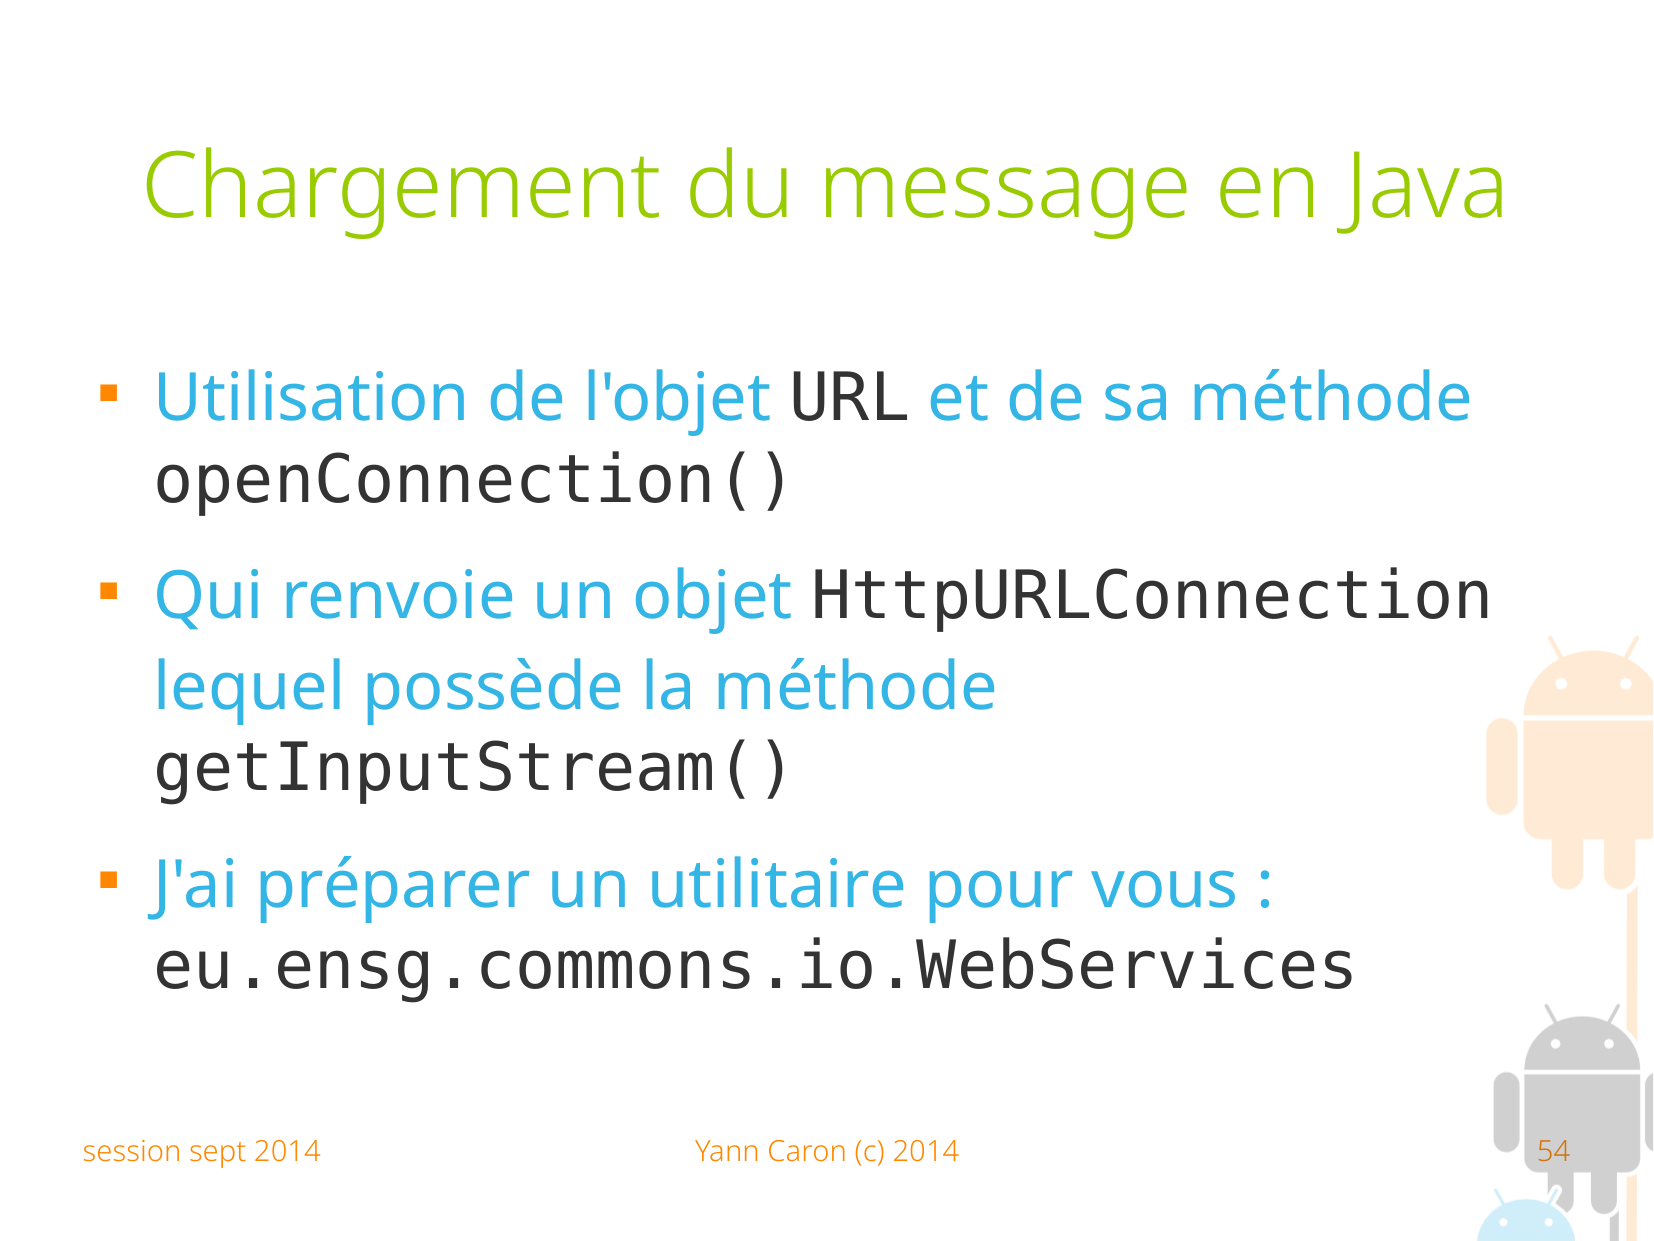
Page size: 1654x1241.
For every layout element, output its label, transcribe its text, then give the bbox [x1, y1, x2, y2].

picture [240, 423, 1654, 1241]
list Utilisation de l'objet URL et de sa méthode openConnection() Qui renvoie un objet HttpURLConnection lequel possède la méthode getInputStream() J'ai préparer un utilitaire pour vous : eu.ensg.commons.io.WebServices [82, 349, 1571, 1069]
title Chargement du message en Java [82, 75, 1571, 290]
